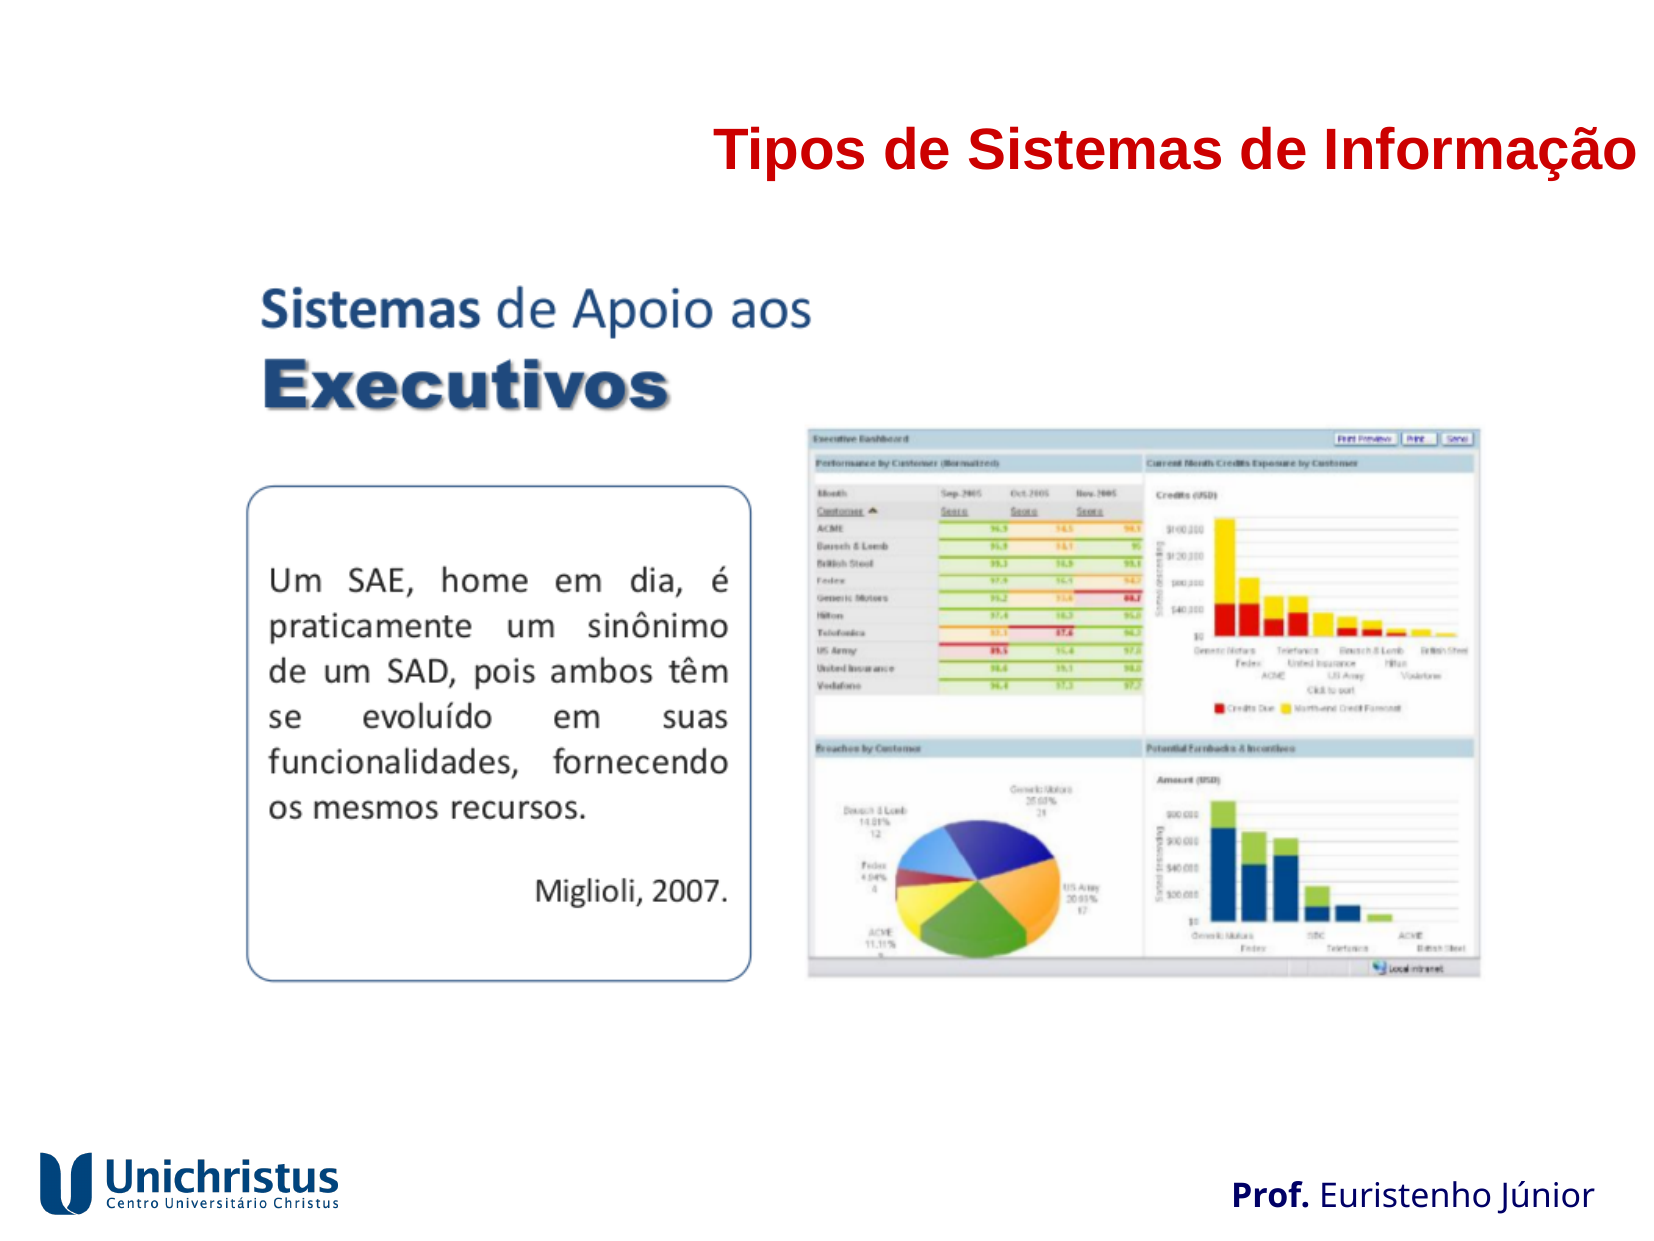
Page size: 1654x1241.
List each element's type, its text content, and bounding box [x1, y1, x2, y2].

text_box Tipos de Sistemas de Informação [698, 109, 1654, 189]
text_box Prof. Euristenho Júnior [1216, 1163, 1654, 1224]
picture [35, 1149, 343, 1217]
picture [187, 259, 1501, 1002]
